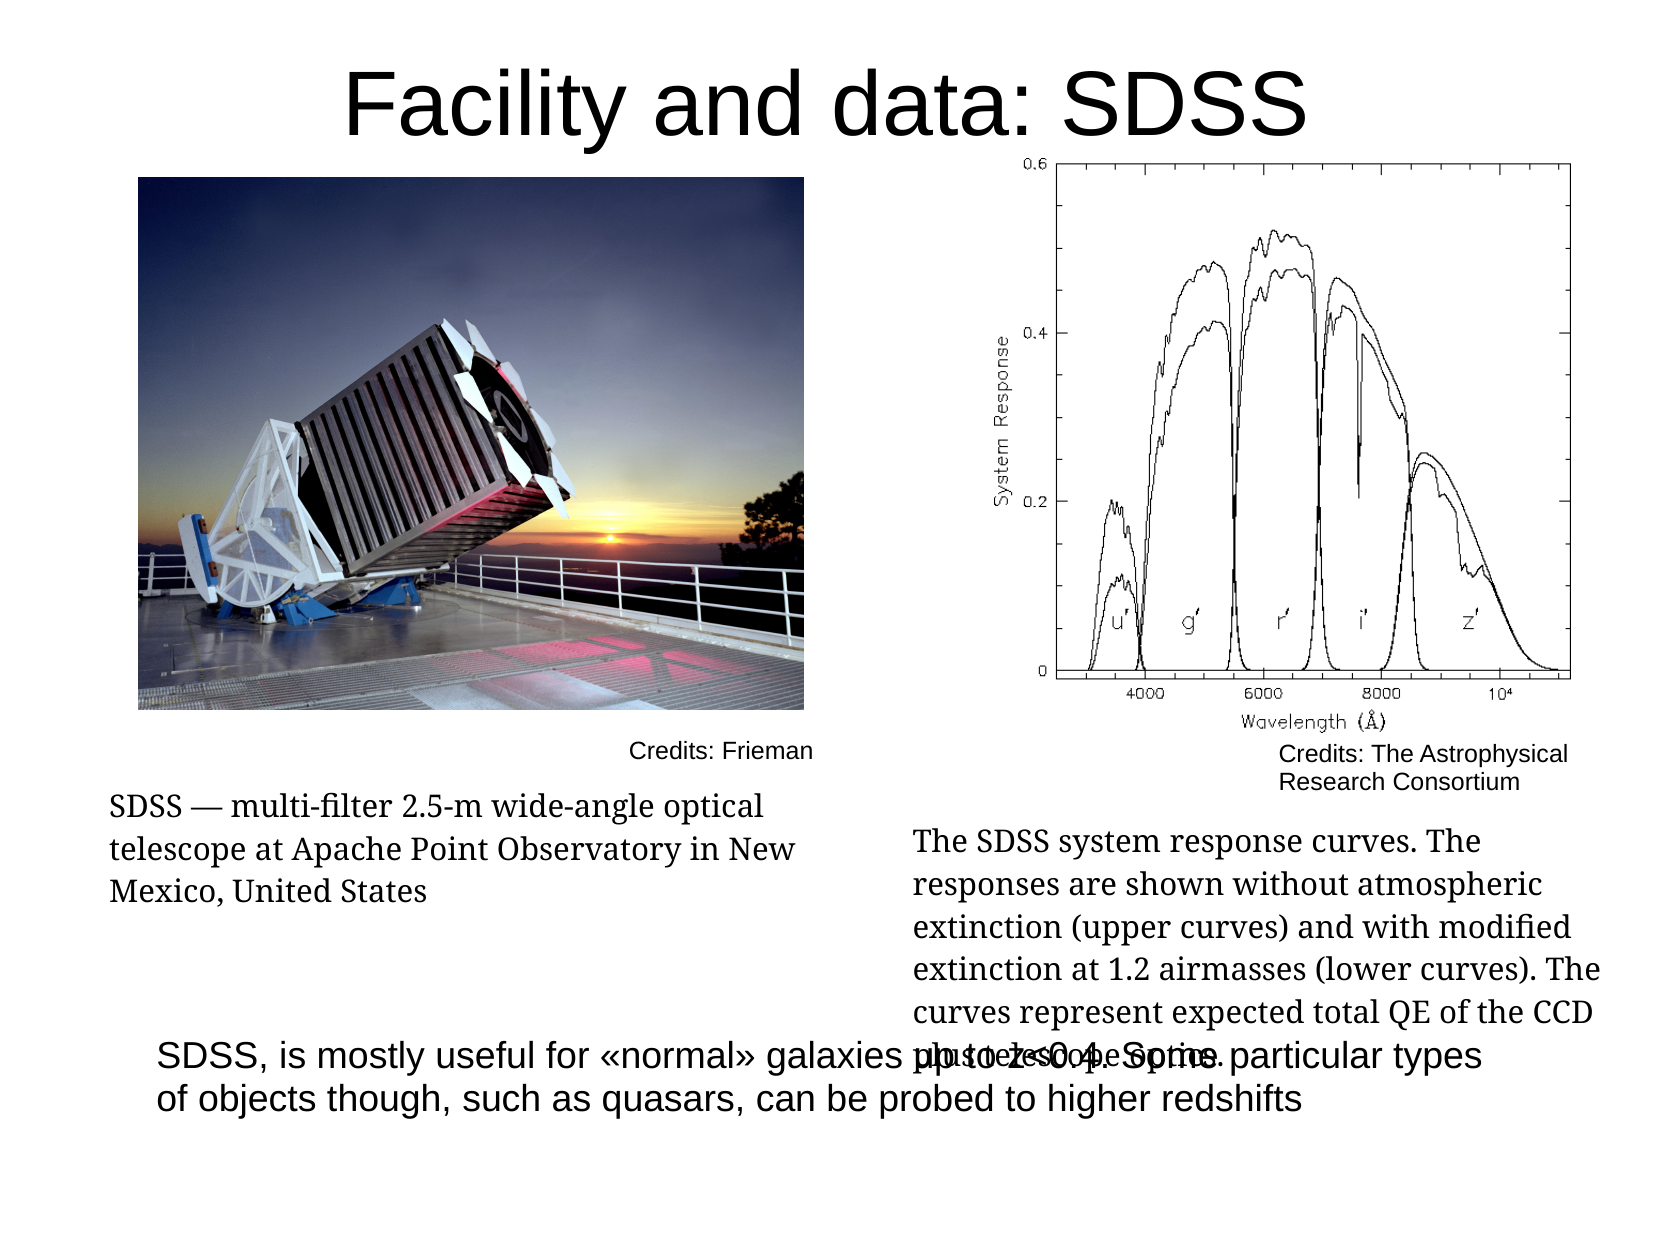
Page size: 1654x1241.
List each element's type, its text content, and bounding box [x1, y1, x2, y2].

text_box The SDSS system response curves. The responses are shown without atmospheric extinction (upper curves) and with modified extinction at 1.2 airmasses (lower curves). The curves represent expected total QE of the CCD plus telescope optics. [897, 811, 1630, 1005]
picture [994, 158, 1571, 733]
title Facility and data: SDSS [82, 0, 1571, 208]
text_box Credits: The Astrophysical Research Consortium [1263, 732, 1607, 811]
text_box SDSS — multi-filter 2.5-m wide-angle optical telescope at Apache Point Observatory in New Mexico, United States [94, 776, 827, 898]
text_box SDSS, is mostly useful for «normal» galaxies up to z<0.4. Some particular types of objects though, such as quasars, can be probed to higher redshifts [141, 1027, 1501, 1164]
text_box Credits: Frieman [614, 729, 863, 800]
picture [138, 177, 804, 710]
